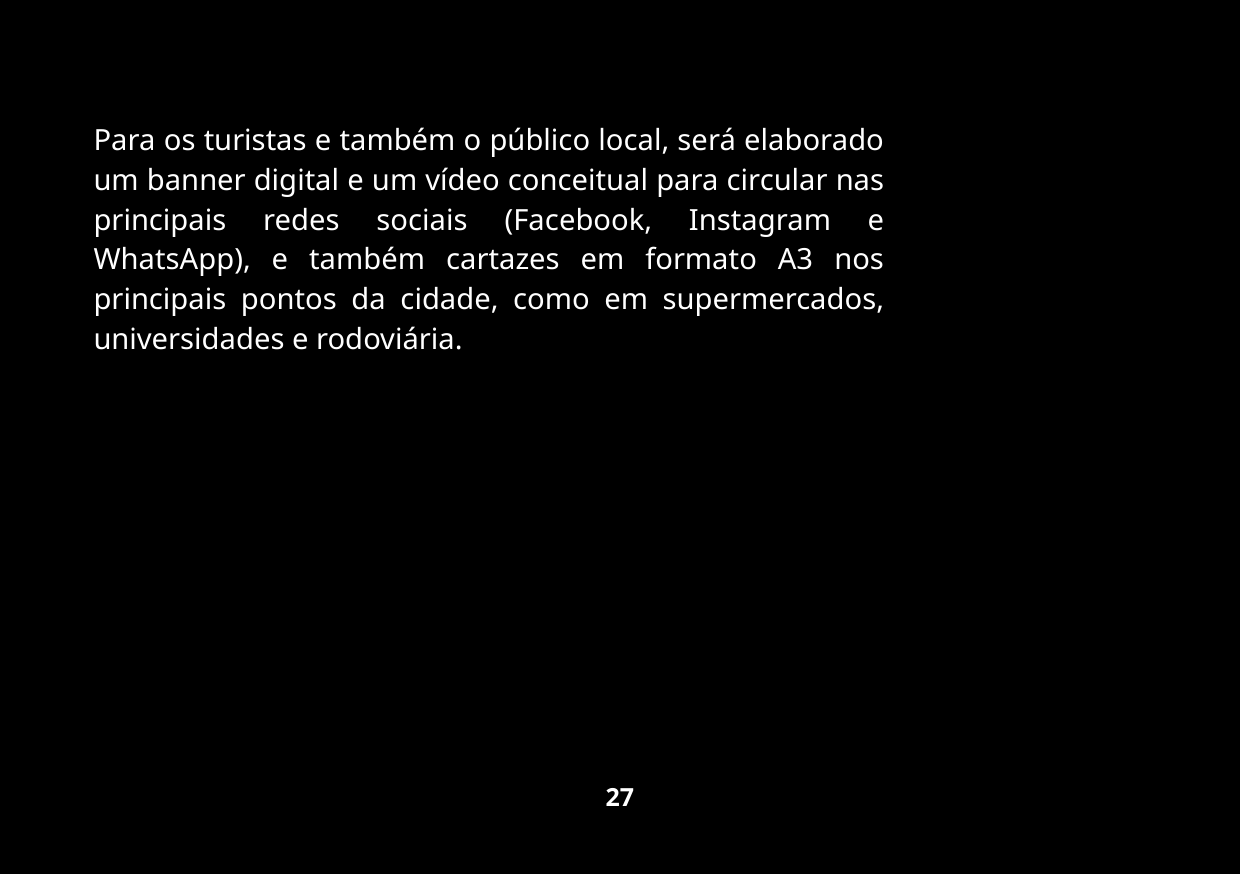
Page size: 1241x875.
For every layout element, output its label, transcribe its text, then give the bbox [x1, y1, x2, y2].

title 27 [602, 779, 638, 815]
text_box Para os turistas e também o público local, será elaborado um banner digital e um vídeo conceitual para circular nas principais redes sociais (Facebook, Instagram e WhatsApp), e também cartazes em formato A3 nos principais pontos da cidade, como em supermercados, universidades e rodoviária. [93, 119, 886, 352]
